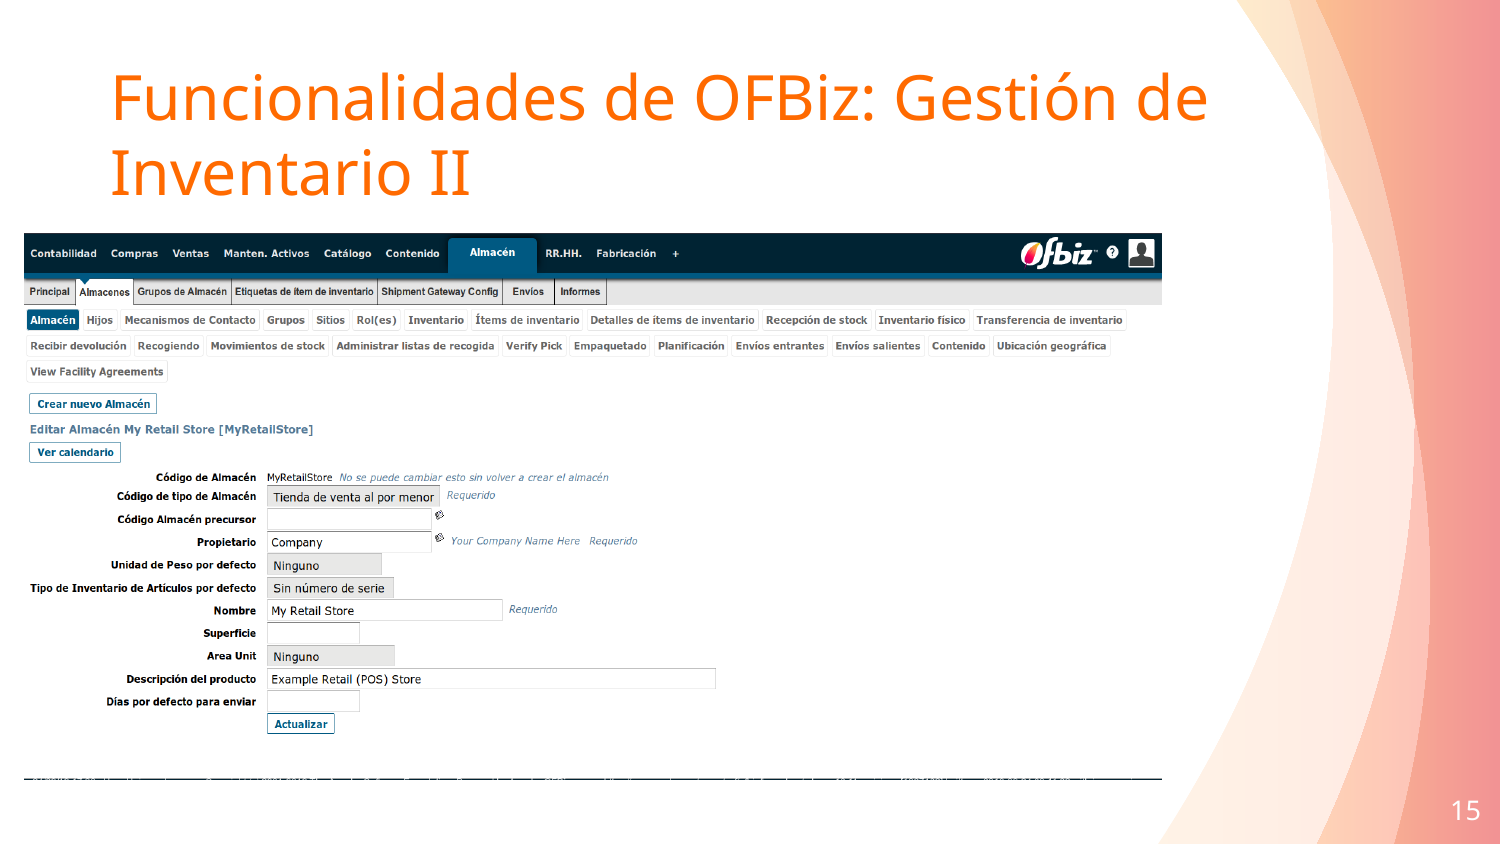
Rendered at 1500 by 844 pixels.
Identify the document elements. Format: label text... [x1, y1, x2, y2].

picture [24, 279, 1162, 780]
picture [471, 249, 489, 255]
picture [38, 250, 53, 256]
picture [272, 250, 280, 256]
picture [411, 250, 428, 256]
picture [76, 250, 92, 256]
picture [225, 250, 238, 256]
picture [1073, 250, 1091, 264]
picture [1129, 240, 1154, 267]
picture [429, 250, 439, 256]
picture [119, 252, 133, 256]
picture [1107, 246, 1118, 258]
picture [1022, 243, 1042, 265]
picture [1054, 243, 1071, 264]
picture [350, 250, 371, 257]
title Funcionalidades de OFBiz: Gestión de Inventario II [110, 86, 1295, 209]
picture [1038, 238, 1057, 269]
picture [175, 250, 184, 256]
picture [642, 251, 655, 256]
picture [442, 233, 544, 272]
slide_number 1 [1391, 779, 1482, 844]
picture [617, 250, 633, 256]
